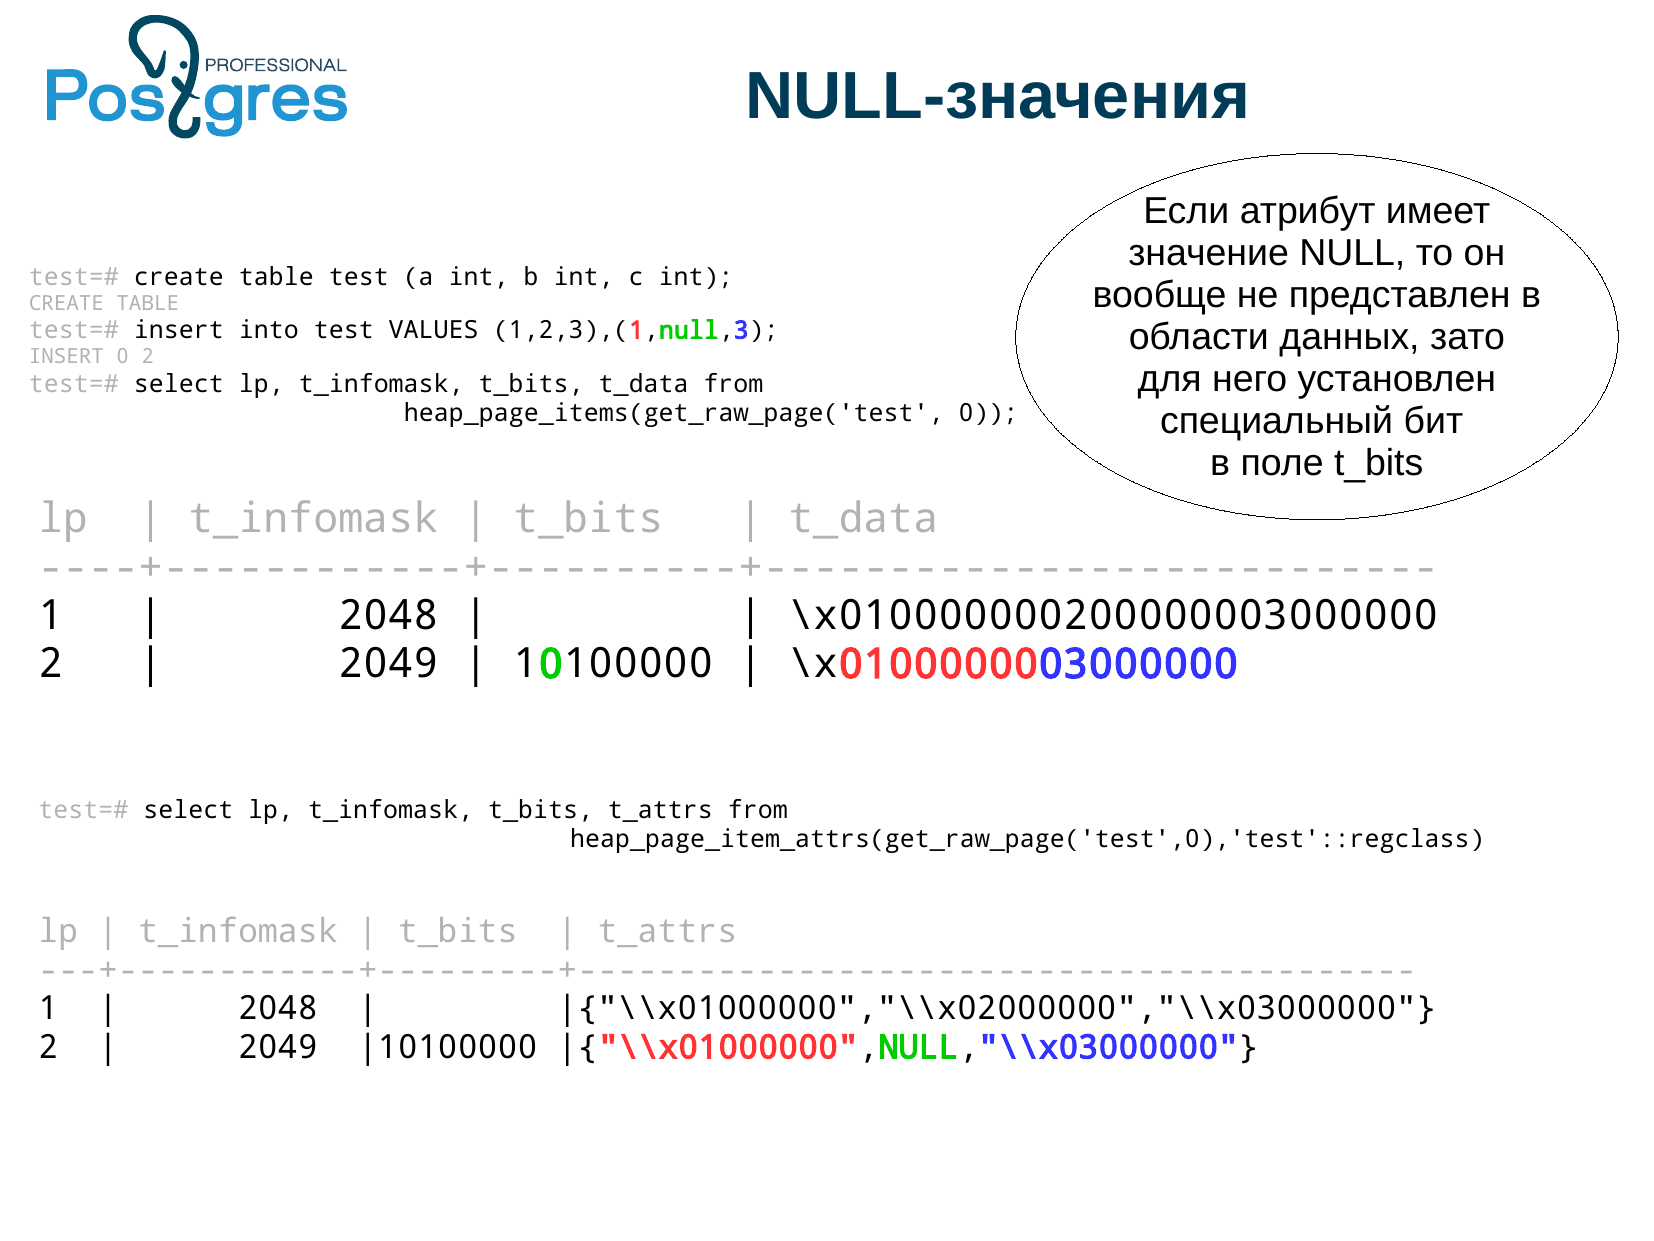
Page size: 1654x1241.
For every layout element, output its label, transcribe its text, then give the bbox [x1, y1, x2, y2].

text_box lp | t_infomask | t_bits | t_data ----+------------+----------+--------------------------- 1 | 2048 | | \x010000000200000003000000 2 | 2049 | 10100000 | \x0100000003000000 test=# select lp, t_infomask, t_bits, t_attrs from heap_page_item_attrs(get_raw_page('test',0),'test'::regclass) lp | t_infomask | t_bits | t_attrs ---+------------+---------+------------------------------------------ 1 | 2048 | |{"\\x01000000","\\x02000000","\\x03000000"} 2 | 2049 |10100000 |{"\\x01000000",NULL,"\\x03000000"} [23, 486, 1536, 1074]
title NULL-значения [389, 49, 1607, 142]
text_box Если атрибут имеет значение NULL, то он вообще не представлен в области данных, зато для него установлен специальный бит в поле t_bits [1048, 153, 1619, 520]
text_box test=# create table test (a int, b int, c int); CREATE TABLE test=# insert into test VALUES (1,2,3),(1,null,3); INSERT 0 2 test=# select lp, t_infomask, t_bits, t_data from heap_page_items(get_raw_page('test', 0)); [14, 254, 1371, 435]
